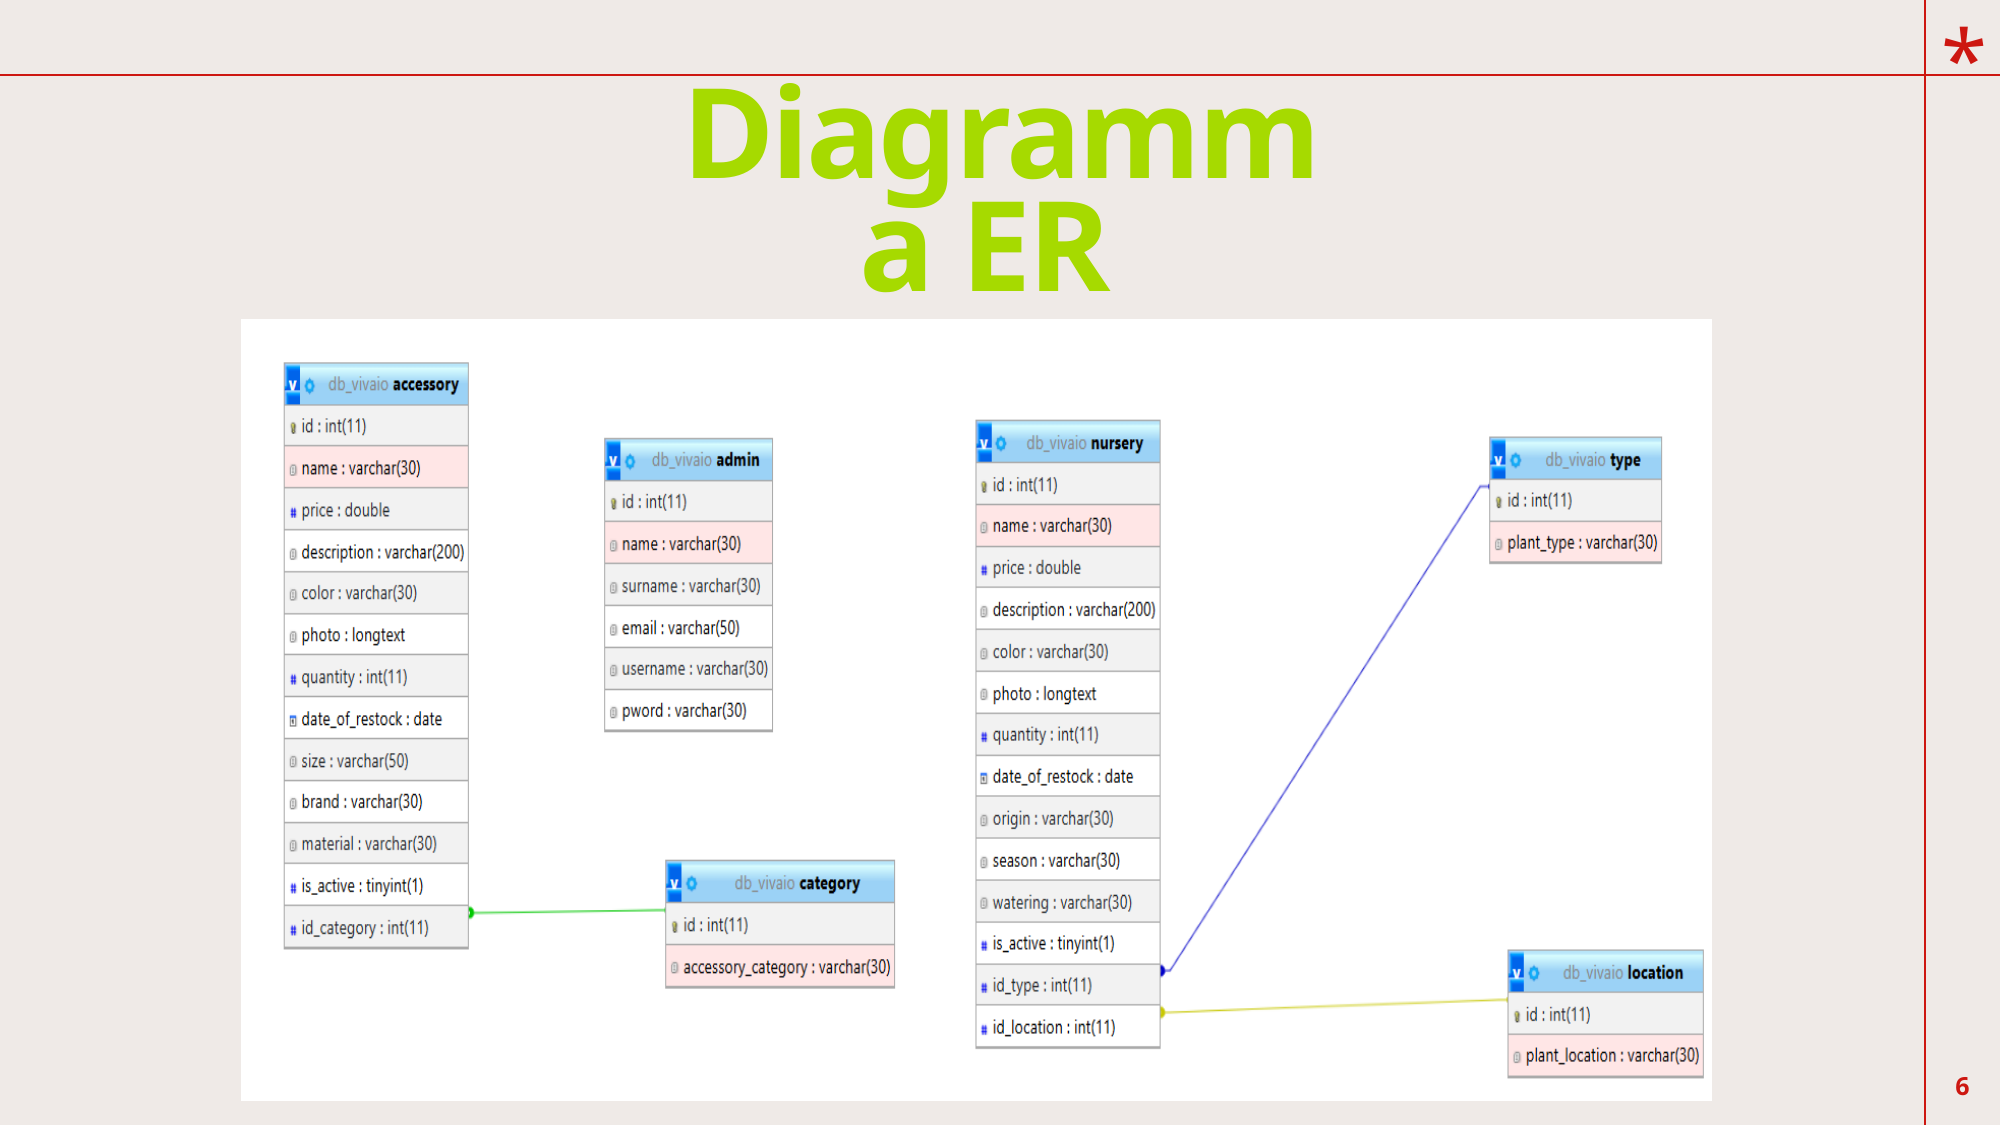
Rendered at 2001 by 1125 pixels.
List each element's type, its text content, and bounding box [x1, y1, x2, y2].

picture [241, 319, 1712, 1101]
text_box [1925, 1050, 2000, 1125]
title Diagramma ER [644, 81, 1356, 319]
